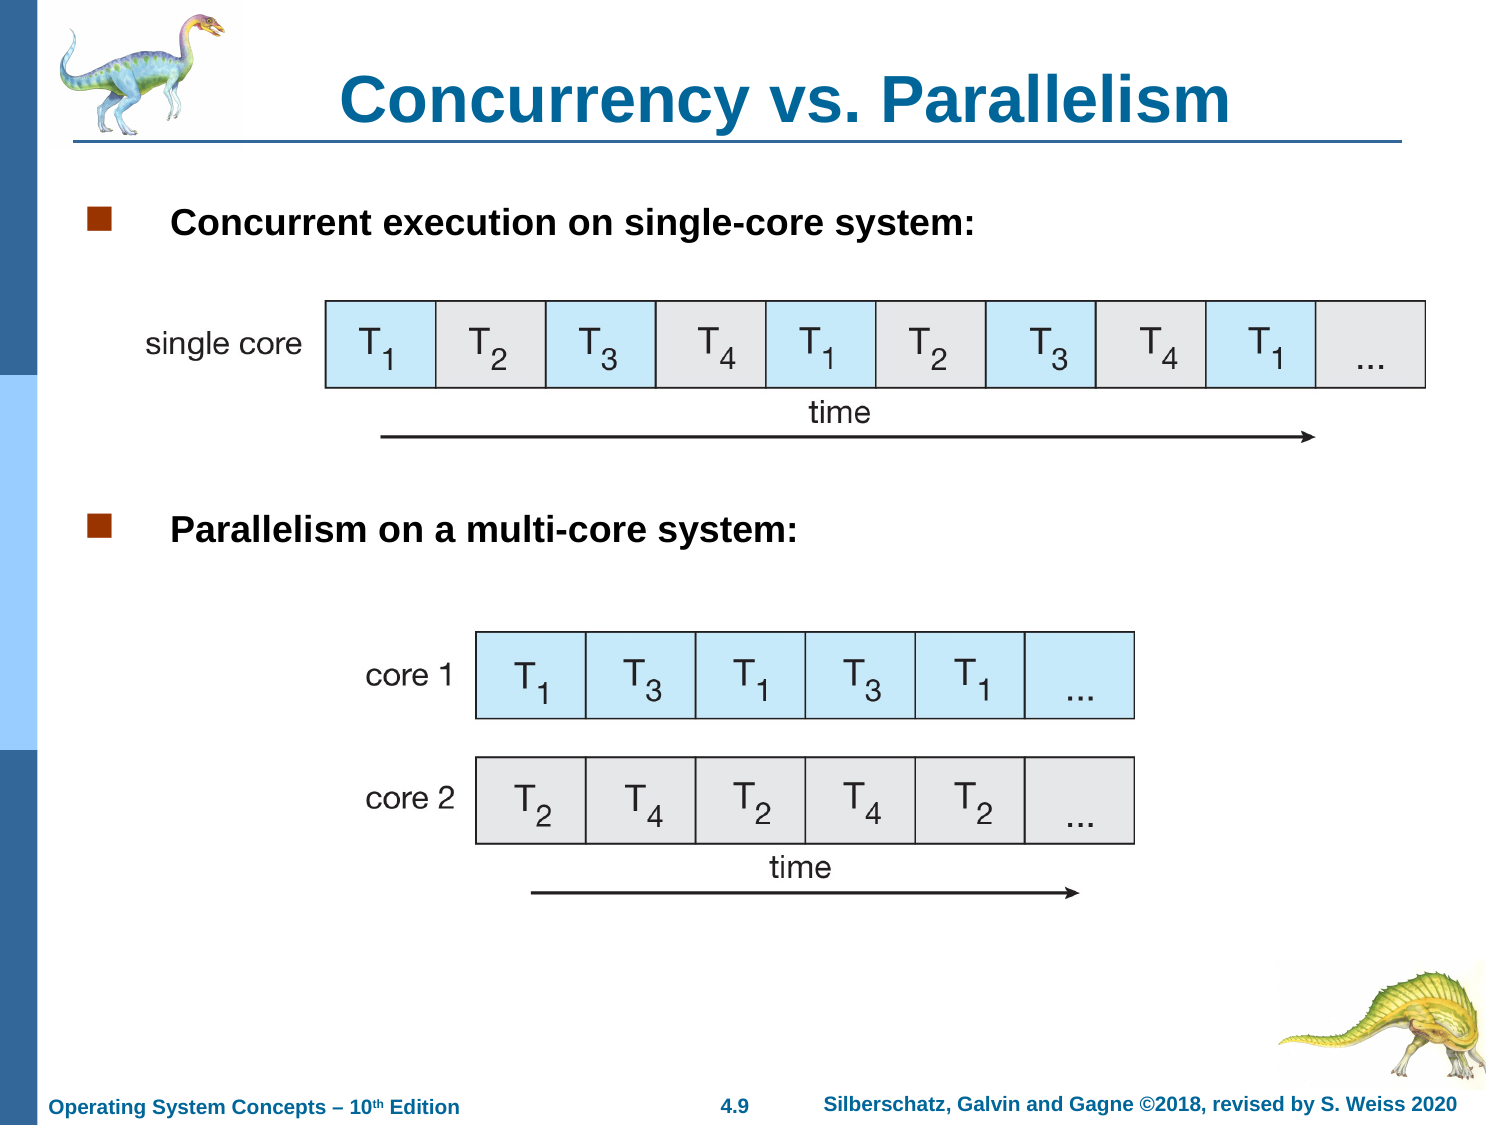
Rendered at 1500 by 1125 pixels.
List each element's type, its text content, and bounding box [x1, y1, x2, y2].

title Concurrency vs. Parallelism [110, 48, 1461, 144]
picture [1275, 959, 1486, 1090]
picture [1140, 1096, 1148, 1101]
text_box Concurrent execution on single-core system: Parallelism on a multi-core system: [75, 190, 1426, 935]
picture [365, 631, 1135, 899]
picture [46, 0, 243, 149]
picture [145, 300, 1426, 443]
